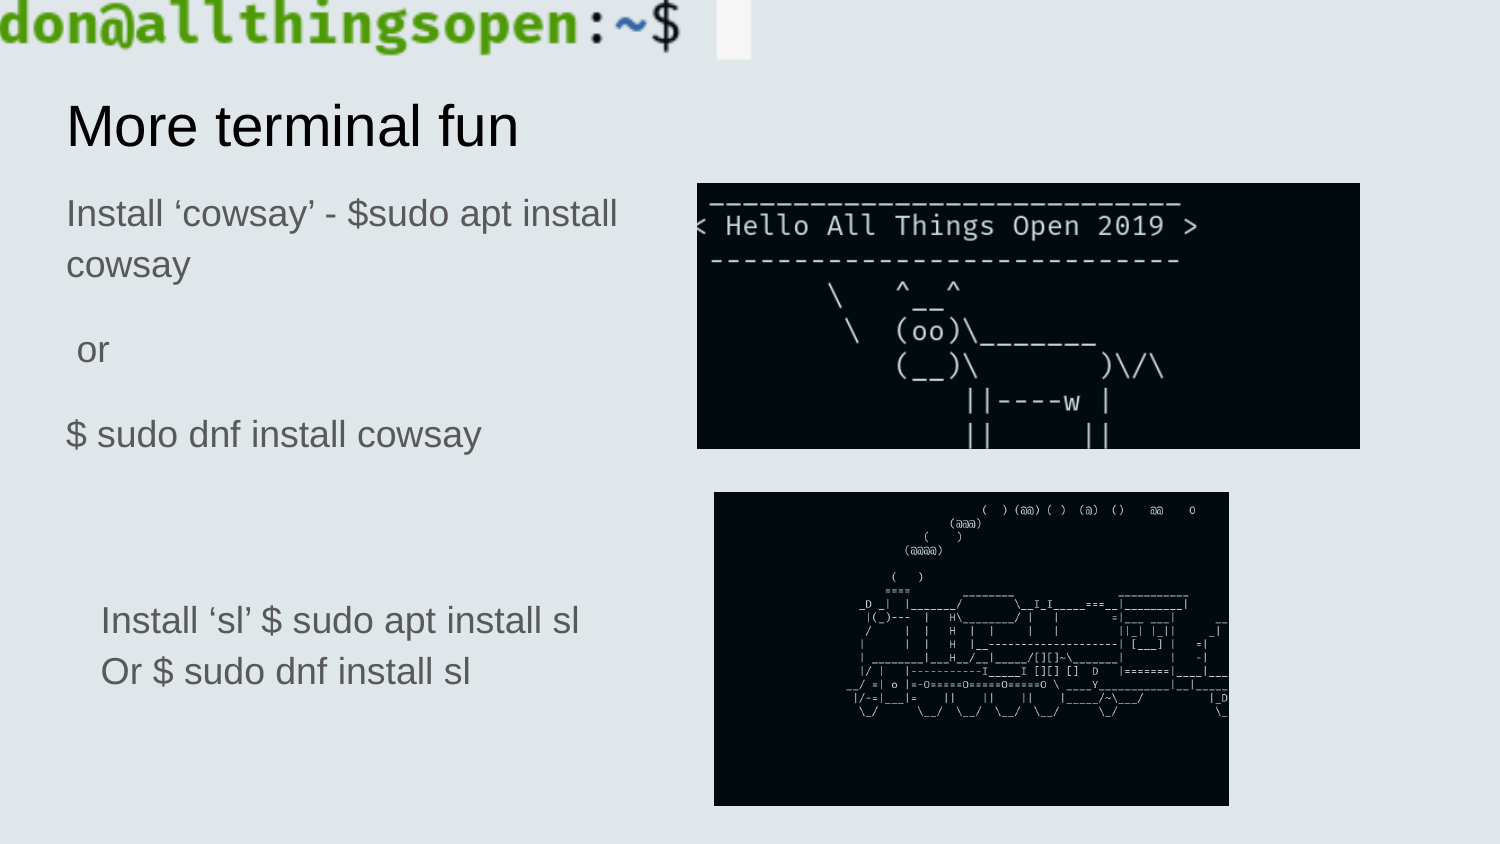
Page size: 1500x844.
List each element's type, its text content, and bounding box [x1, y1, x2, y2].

text_box Install ‘sl’ $ sudo apt install sl Or $ sudo dnf install sl [85, 573, 624, 692]
picture [0, 0, 1500, 844]
title More terminal fun [51, 72, 1449, 167]
list Install ‘cowsay’ - $sudo apt install cowsay or $ sudo dnf install cowsay [51, 166, 654, 493]
